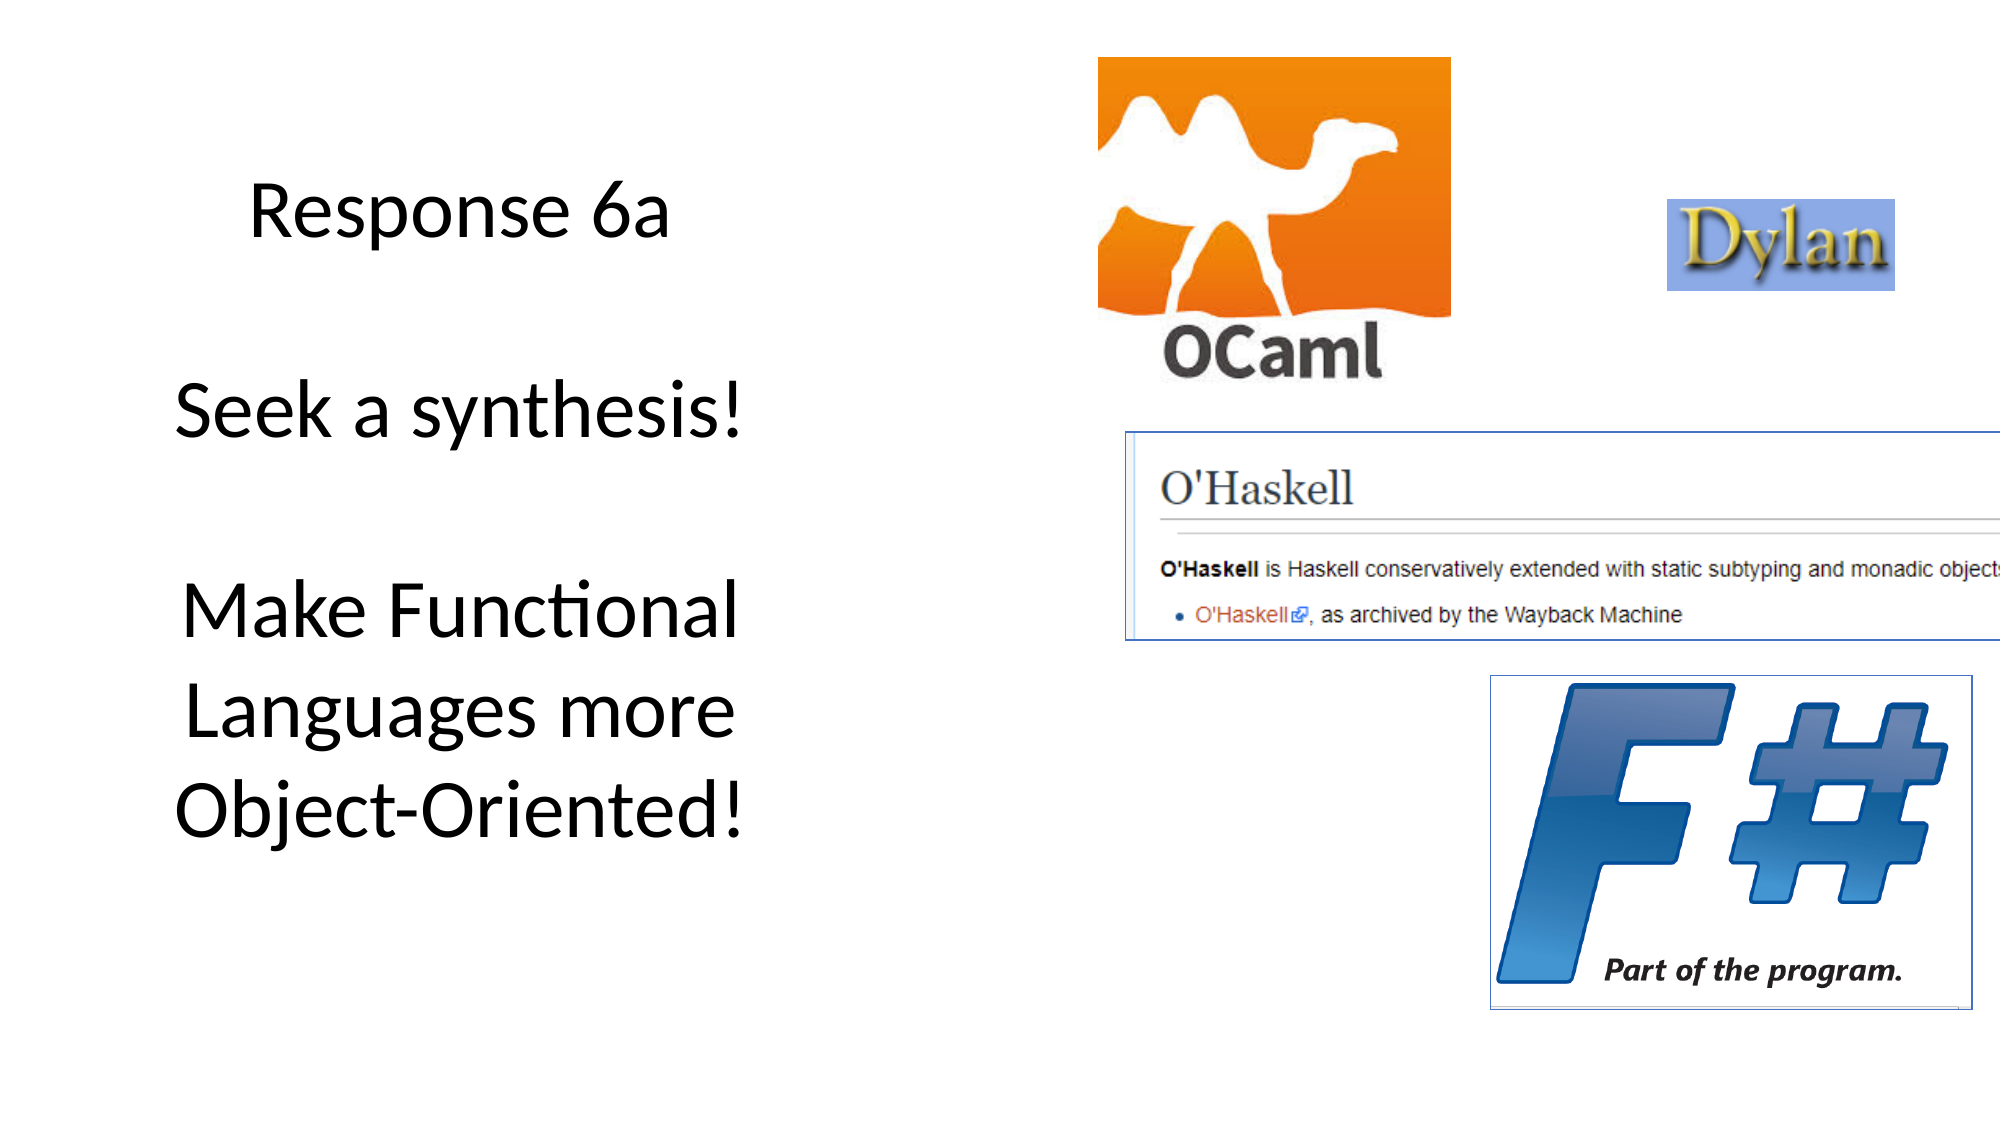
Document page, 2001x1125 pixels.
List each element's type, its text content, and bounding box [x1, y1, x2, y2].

text_box Response 6a Seek a synthesis! Make Functional Languages more Object-Oriented! [151, 146, 771, 869]
picture [1098, 57, 1451, 410]
picture [1126, 432, 2000, 640]
picture [1667, 199, 1895, 291]
picture [1491, 676, 1972, 1009]
